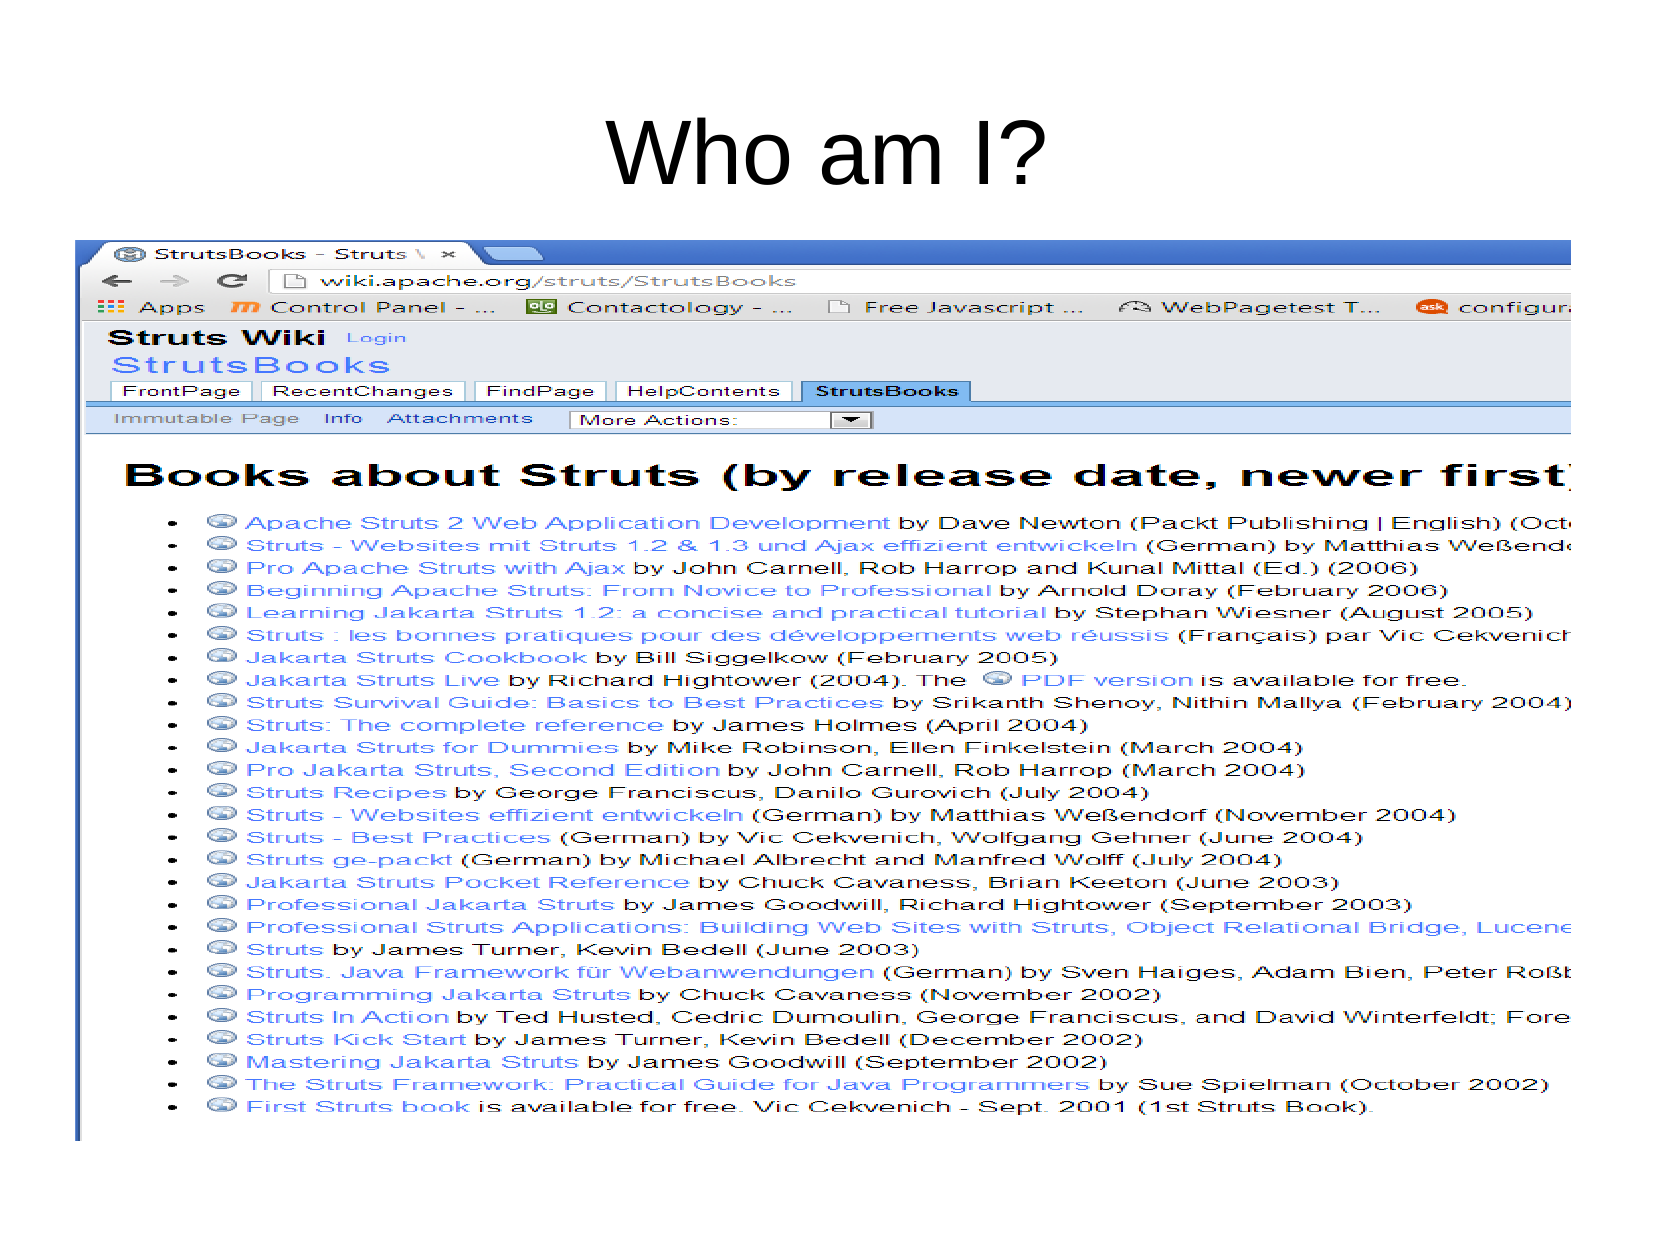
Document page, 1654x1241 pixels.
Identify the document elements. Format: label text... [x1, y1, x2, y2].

title Who am I? [82, 49, 1571, 240]
picture [75, 240, 1571, 1141]
